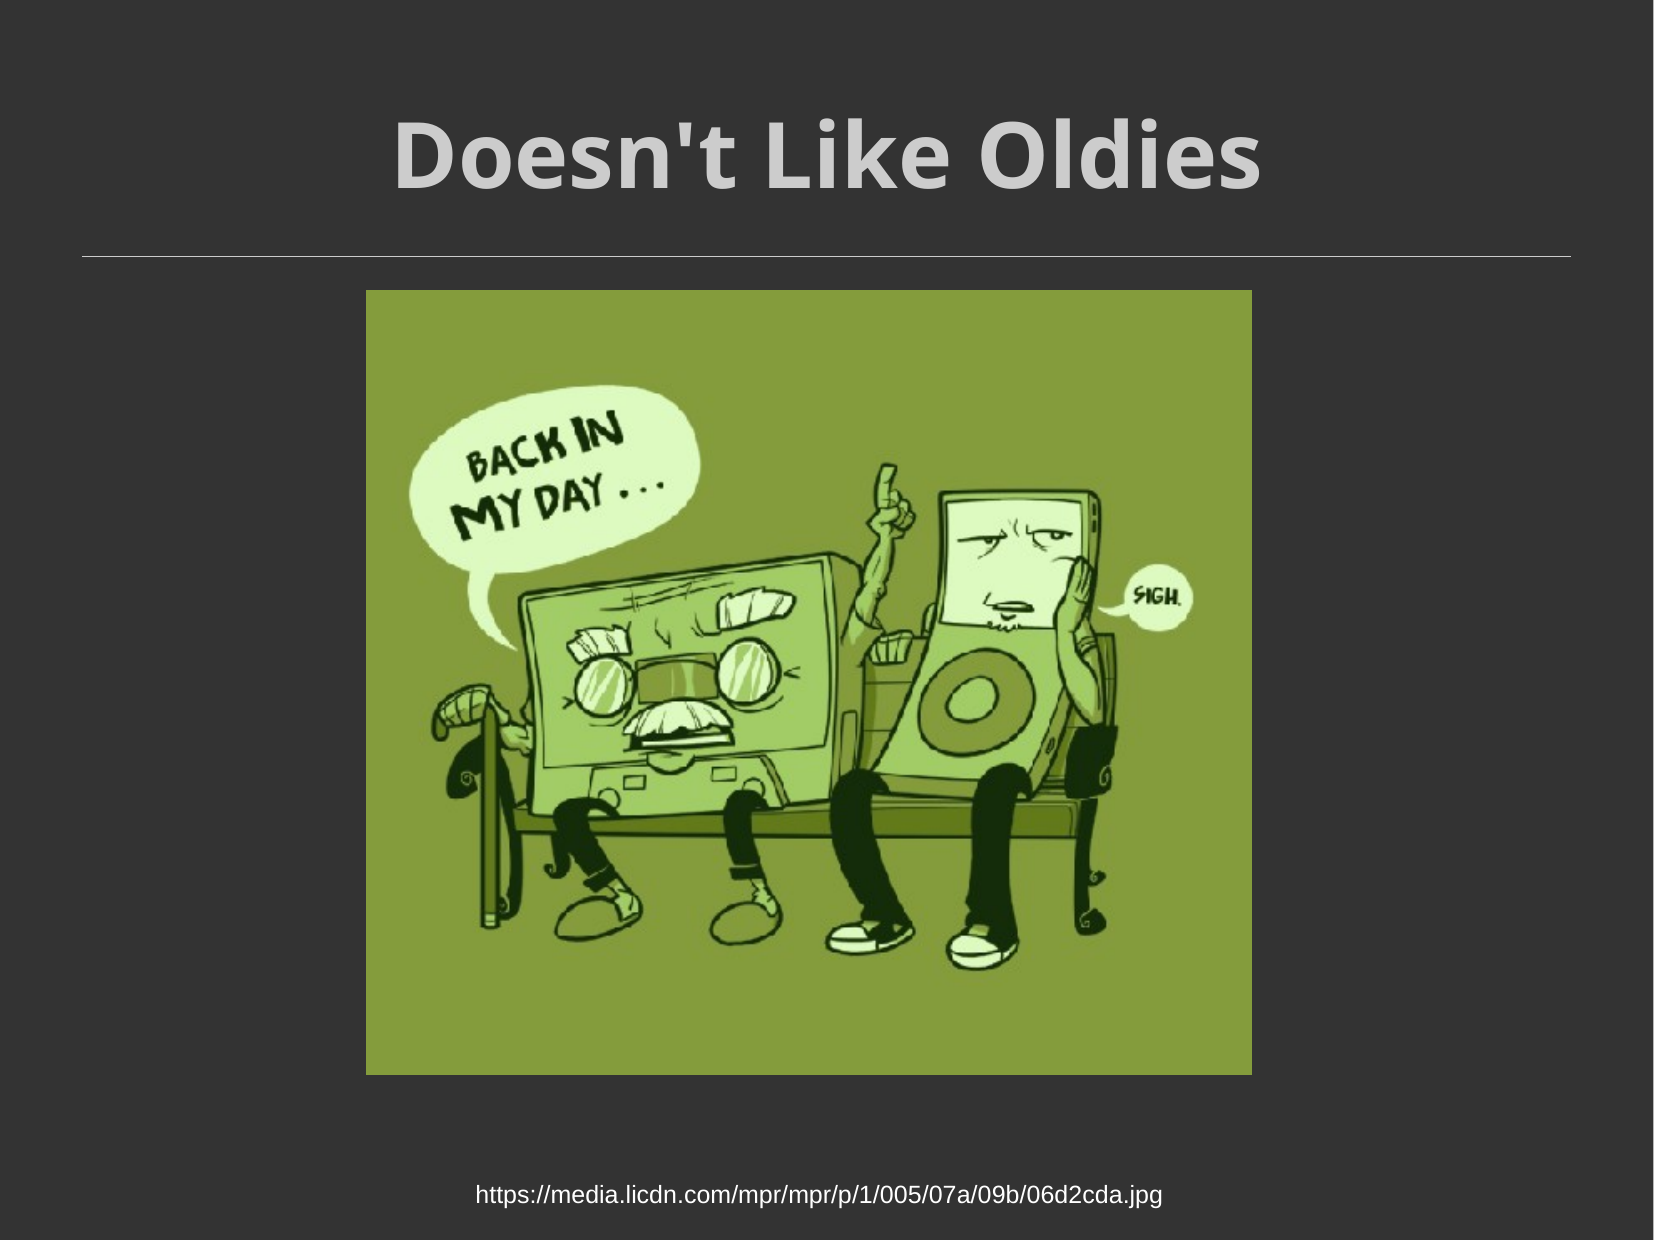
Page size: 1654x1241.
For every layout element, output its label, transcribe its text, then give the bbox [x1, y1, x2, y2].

picture [366, 290, 1252, 1075]
title Doesn't Like Oldies [82, 49, 1571, 257]
text_box https://media.licdn.com/mpr/mpr/p/1/005/07a/09b/06d2cda.jpg [460, 1173, 1180, 1217]
